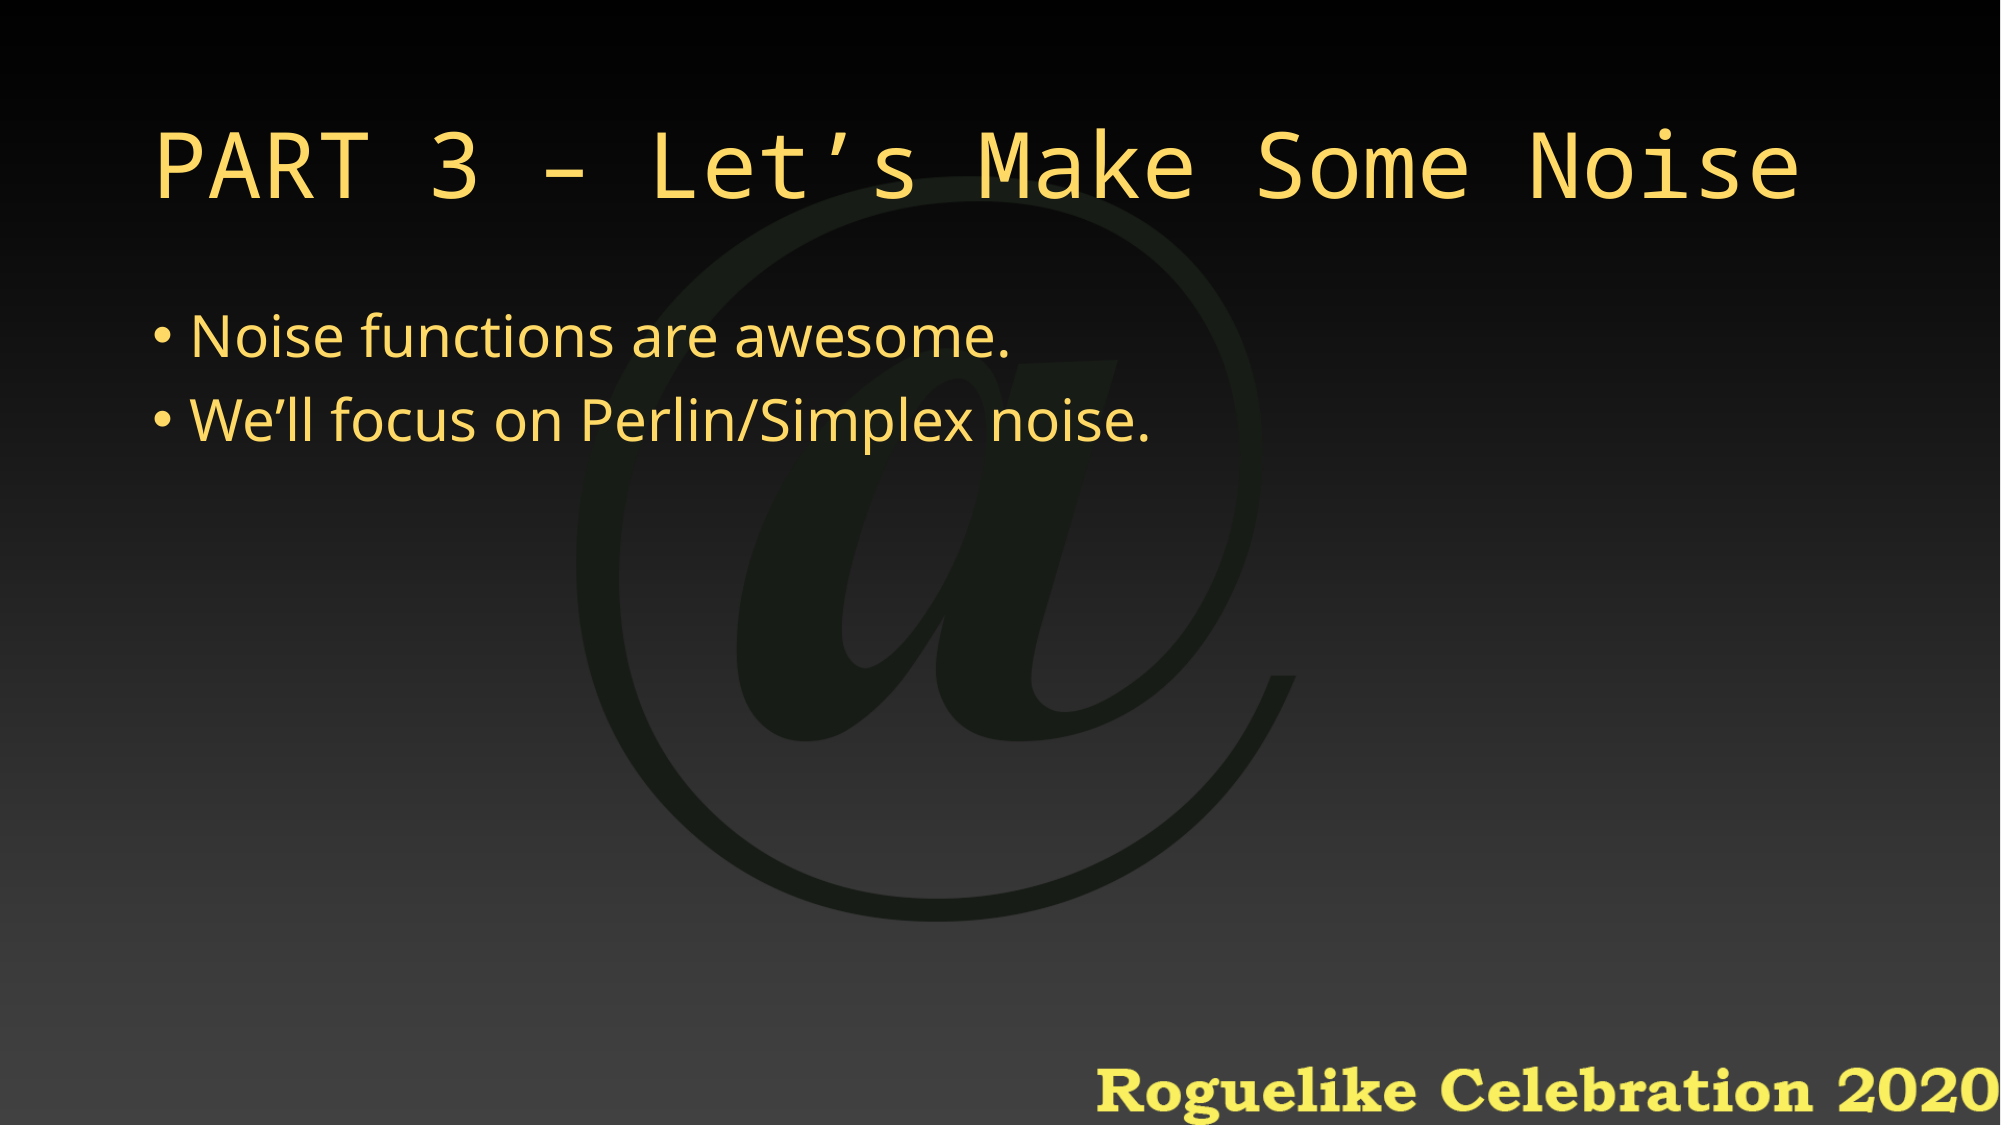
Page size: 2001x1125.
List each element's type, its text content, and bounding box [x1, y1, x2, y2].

picture [0, 0, 2001, 1125]
list Noise functions are awesome. We’ll focus on Perlin/Simplex noise. [137, 299, 1863, 1014]
title PART 3 – Let’s Make Some Noise [137, 59, 1863, 278]
